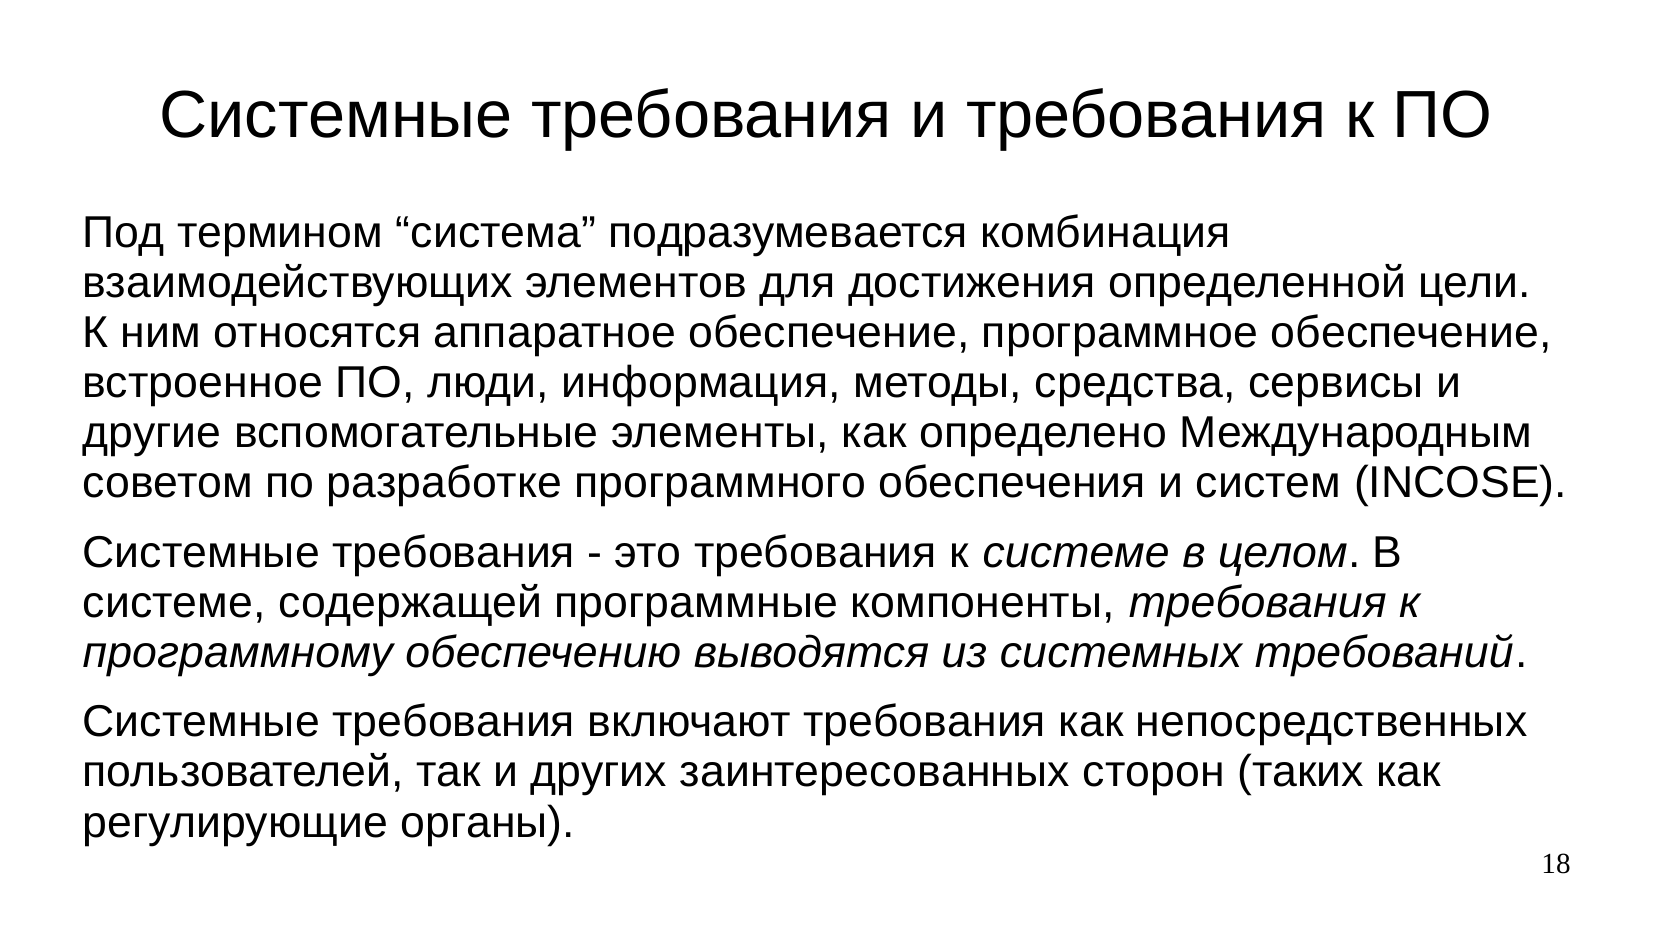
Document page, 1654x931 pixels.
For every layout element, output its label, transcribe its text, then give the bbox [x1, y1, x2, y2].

title Системные требования и требования к ПО [82, 37, 1571, 193]
list Под термином “система” подразумевается комбинация взаимодействующих элементов для достижения определенной цели. К ним относятся аппаратное обеспечение, программное обеспечение, встроенное ПО, люди, информация, методы, средства, сервисы и другие вспомогательные элементы, как определено Международным советом по разработке программного обеспечения и систем (INCOSE). Системные требования - это требования к системе в целом. В системе, содержащей программные компоненты, требования к программному обеспечению выводятся из системных требований. Системные требования включают требования как непосредственных пользователей, так и других заинтересованных сторон (таких как регулирующие органы). [82, 206, 1571, 857]
